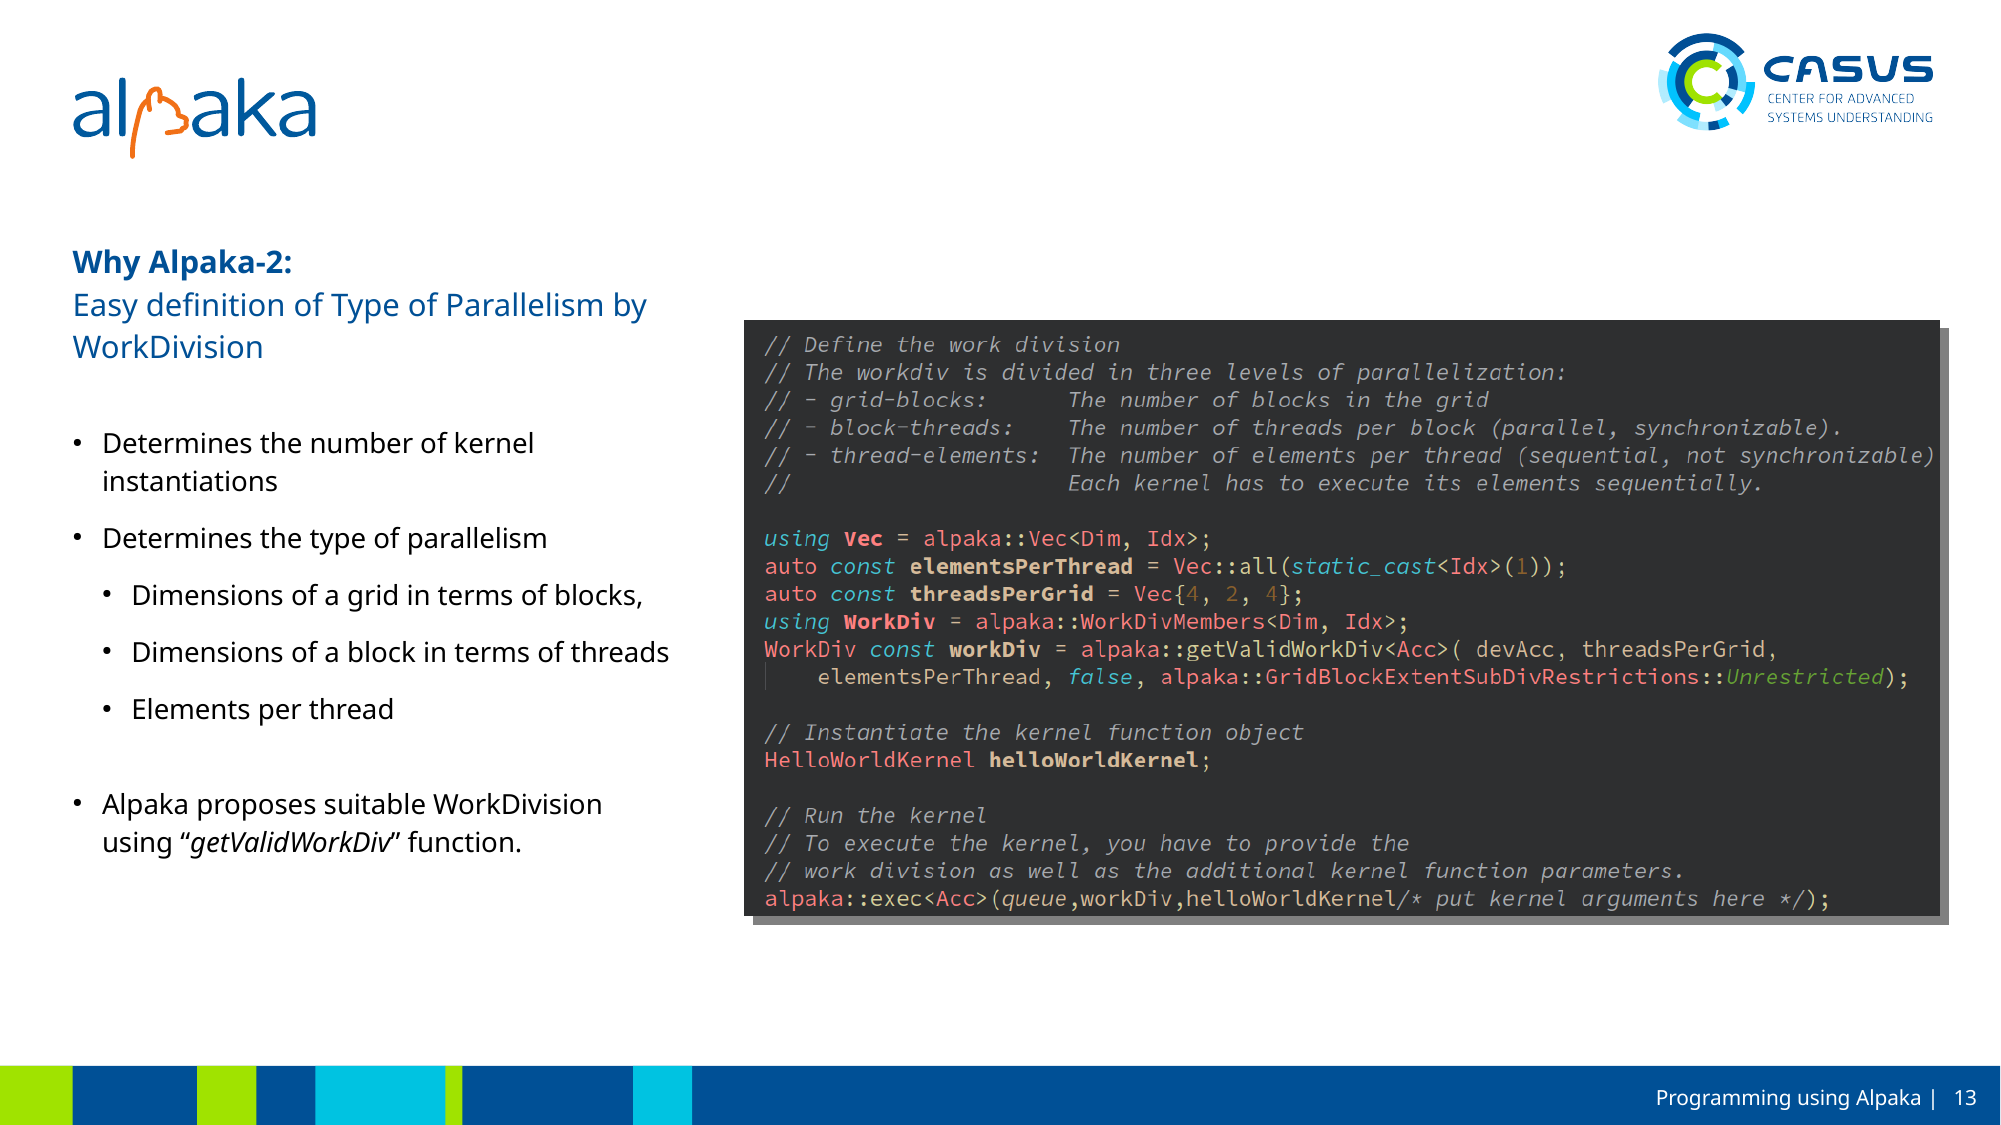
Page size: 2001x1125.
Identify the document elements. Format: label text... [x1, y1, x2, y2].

picture [1658, 33, 1933, 131]
list Why Alpaka-2: Easy definition of Type of Parallelism by WorkDivision Determines the number of kernel instantiations Determines the type of parallelism Dimensions of a grid in terms of blocks, Dimensions of a block in terms of threads Elements per thread Alpaka proposes suitable WorkDivision using “getValidWorkDiv” function. [72, 198, 697, 861]
picture [744, 320, 1940, 916]
picture [72, 76, 317, 160]
